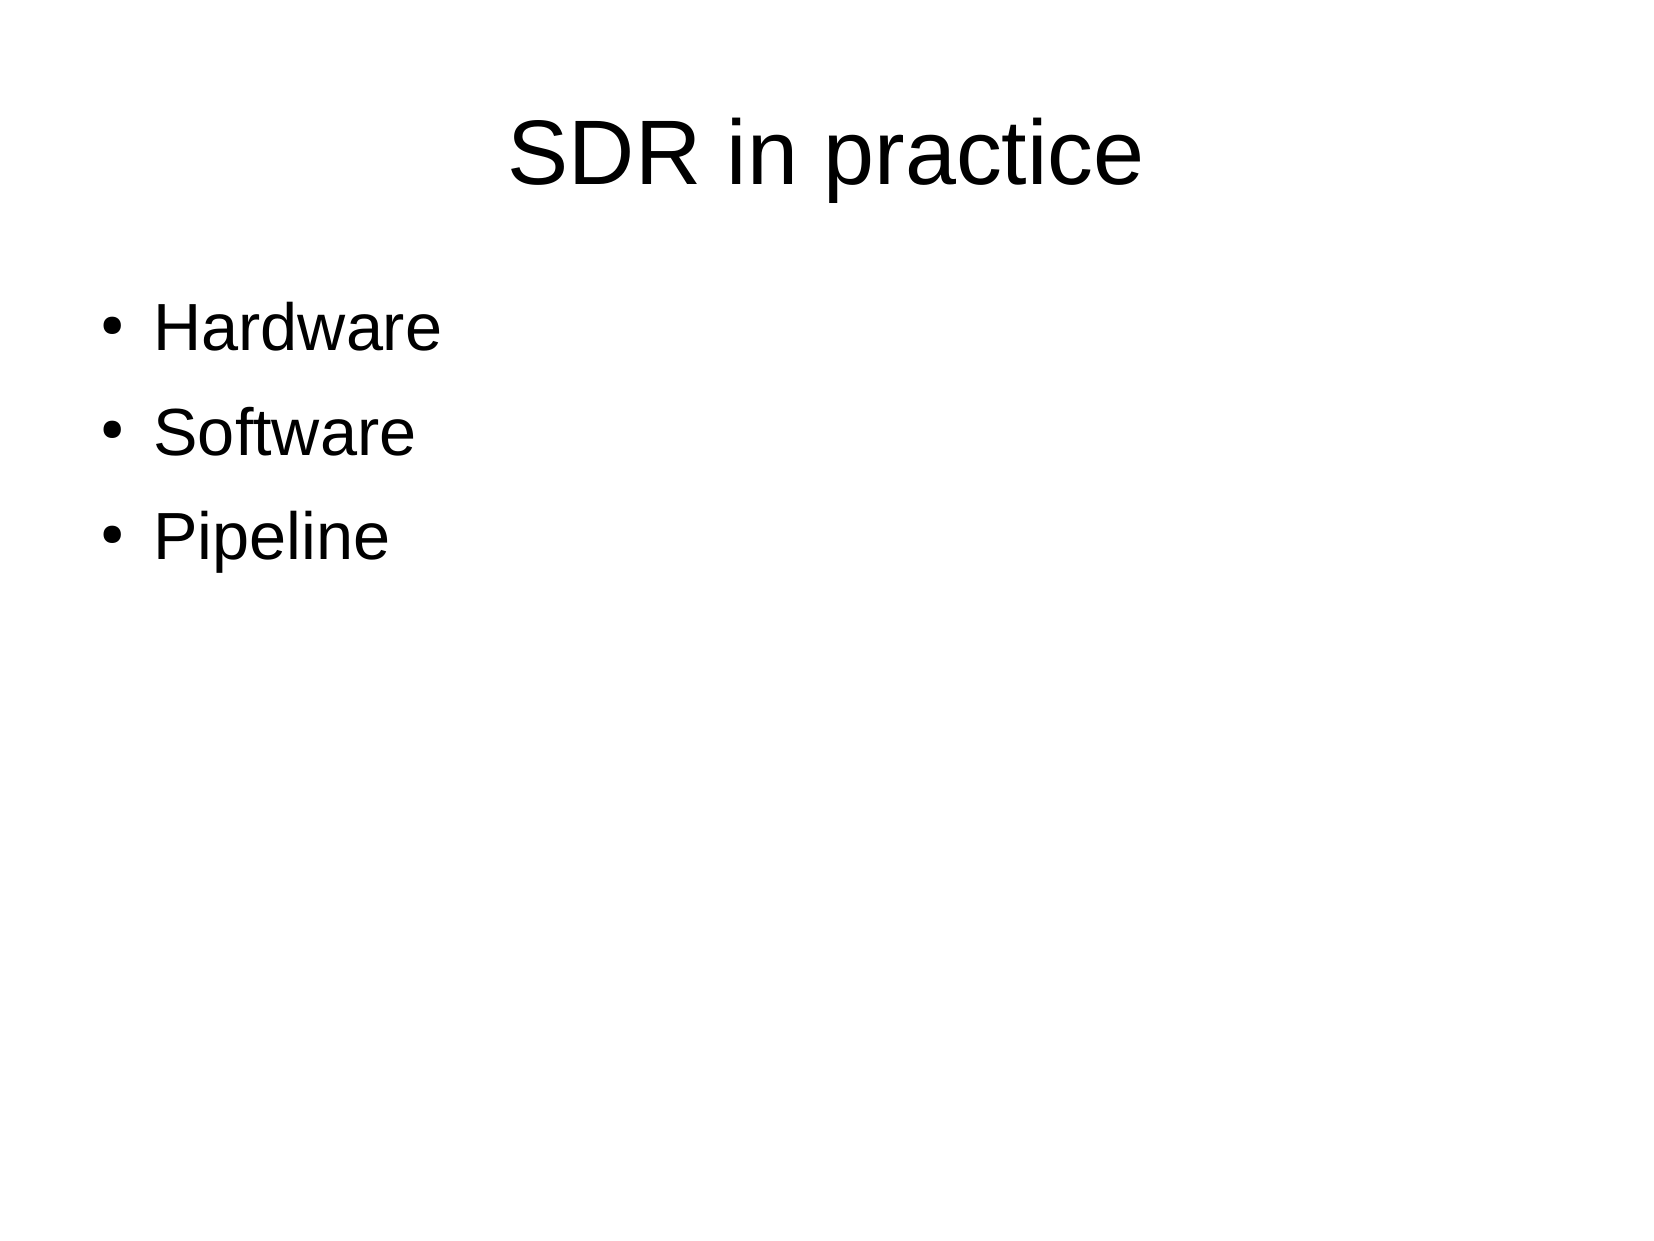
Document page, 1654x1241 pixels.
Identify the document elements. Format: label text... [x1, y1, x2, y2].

list Hardware Software Pipeline [82, 290, 1571, 1010]
title SDR in practice [82, 49, 1571, 257]
